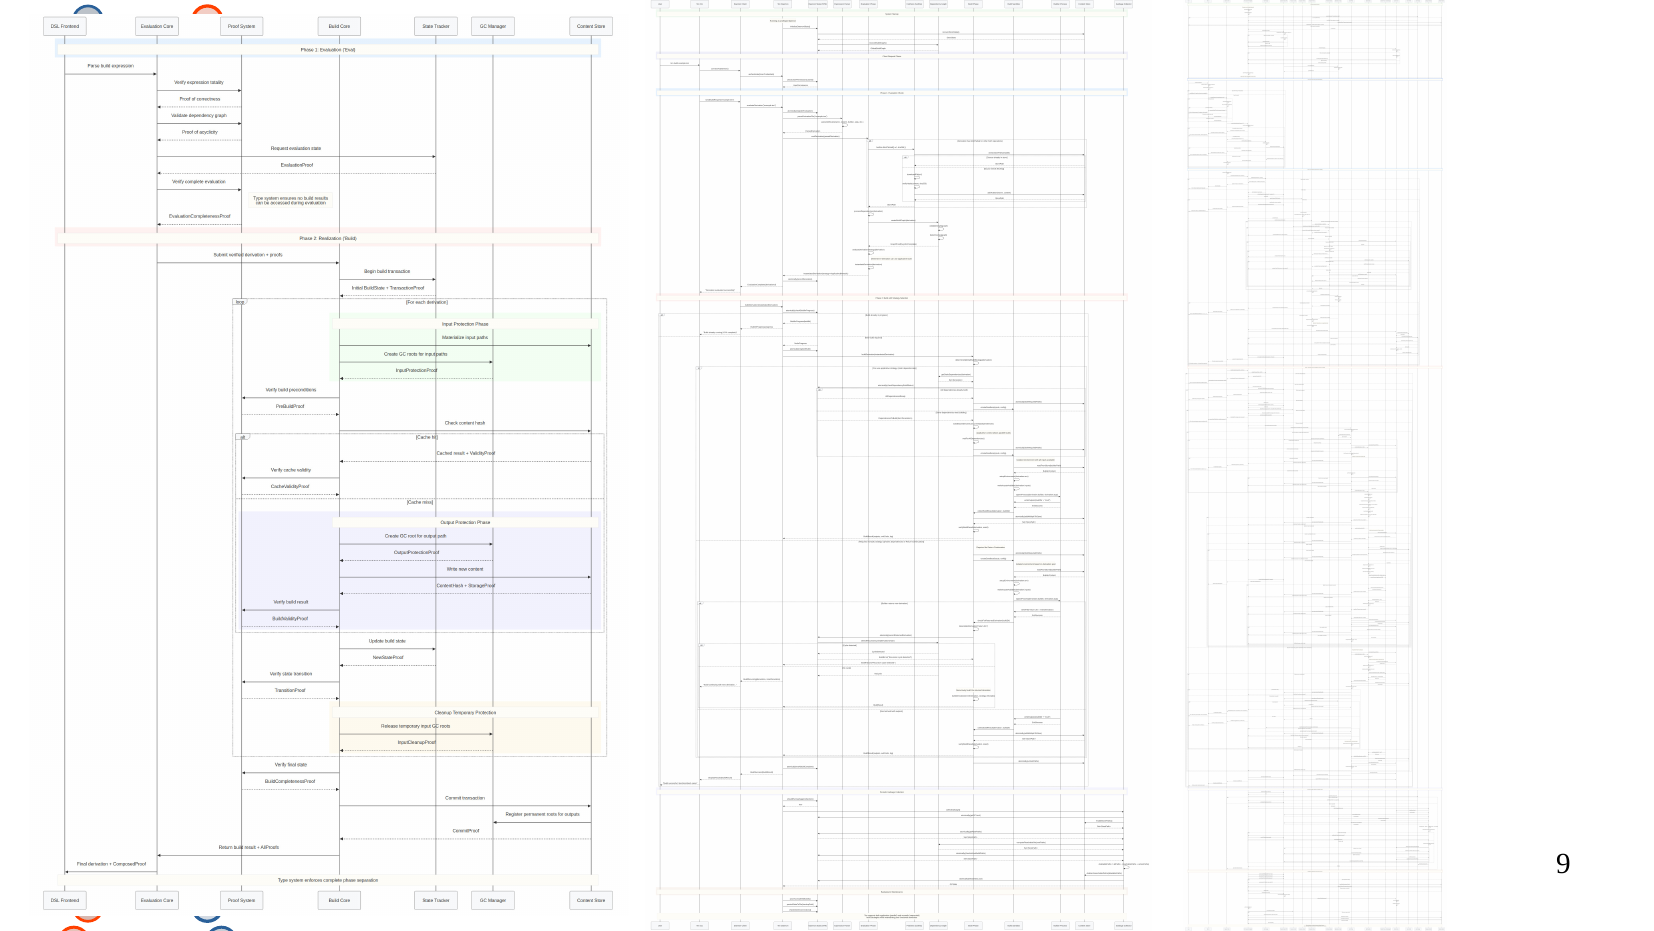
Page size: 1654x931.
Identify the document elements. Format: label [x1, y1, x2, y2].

picture [29, 14, 629, 916]
picture [1183, 0, 1447, 931]
picture [645, 0, 1152, 931]
